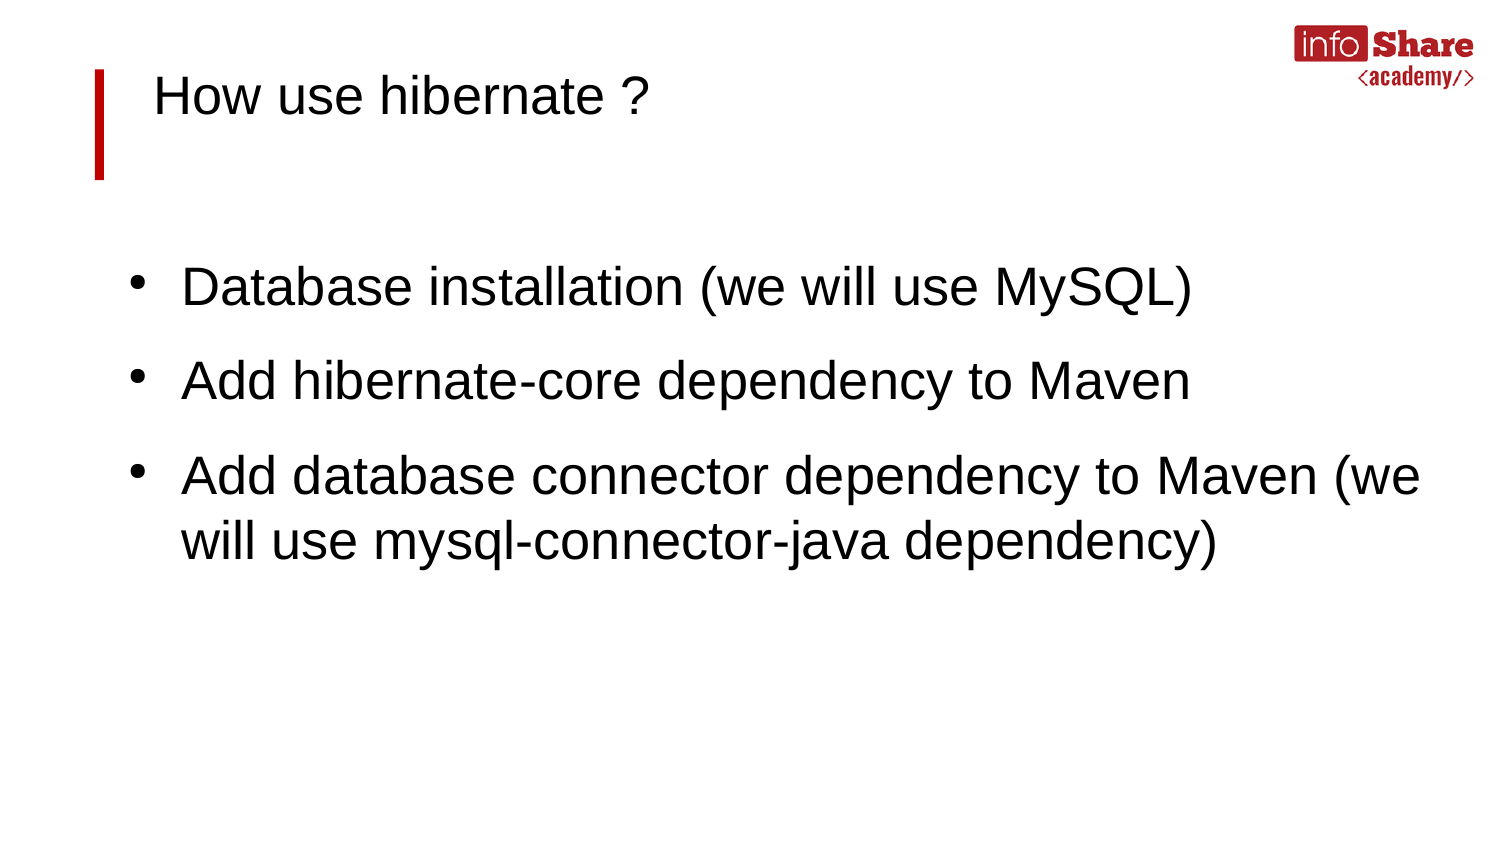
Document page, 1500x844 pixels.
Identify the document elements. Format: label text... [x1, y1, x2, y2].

picture [1267, 0, 1500, 117]
list Database installation (we will use MySQL) Add hibernate-core dependency to Maven Add database connector dependency to Maven (we will use mysql-connector-java dependency) [95, 236, 1453, 753]
title How use hibernate ? [138, 45, 668, 187]
